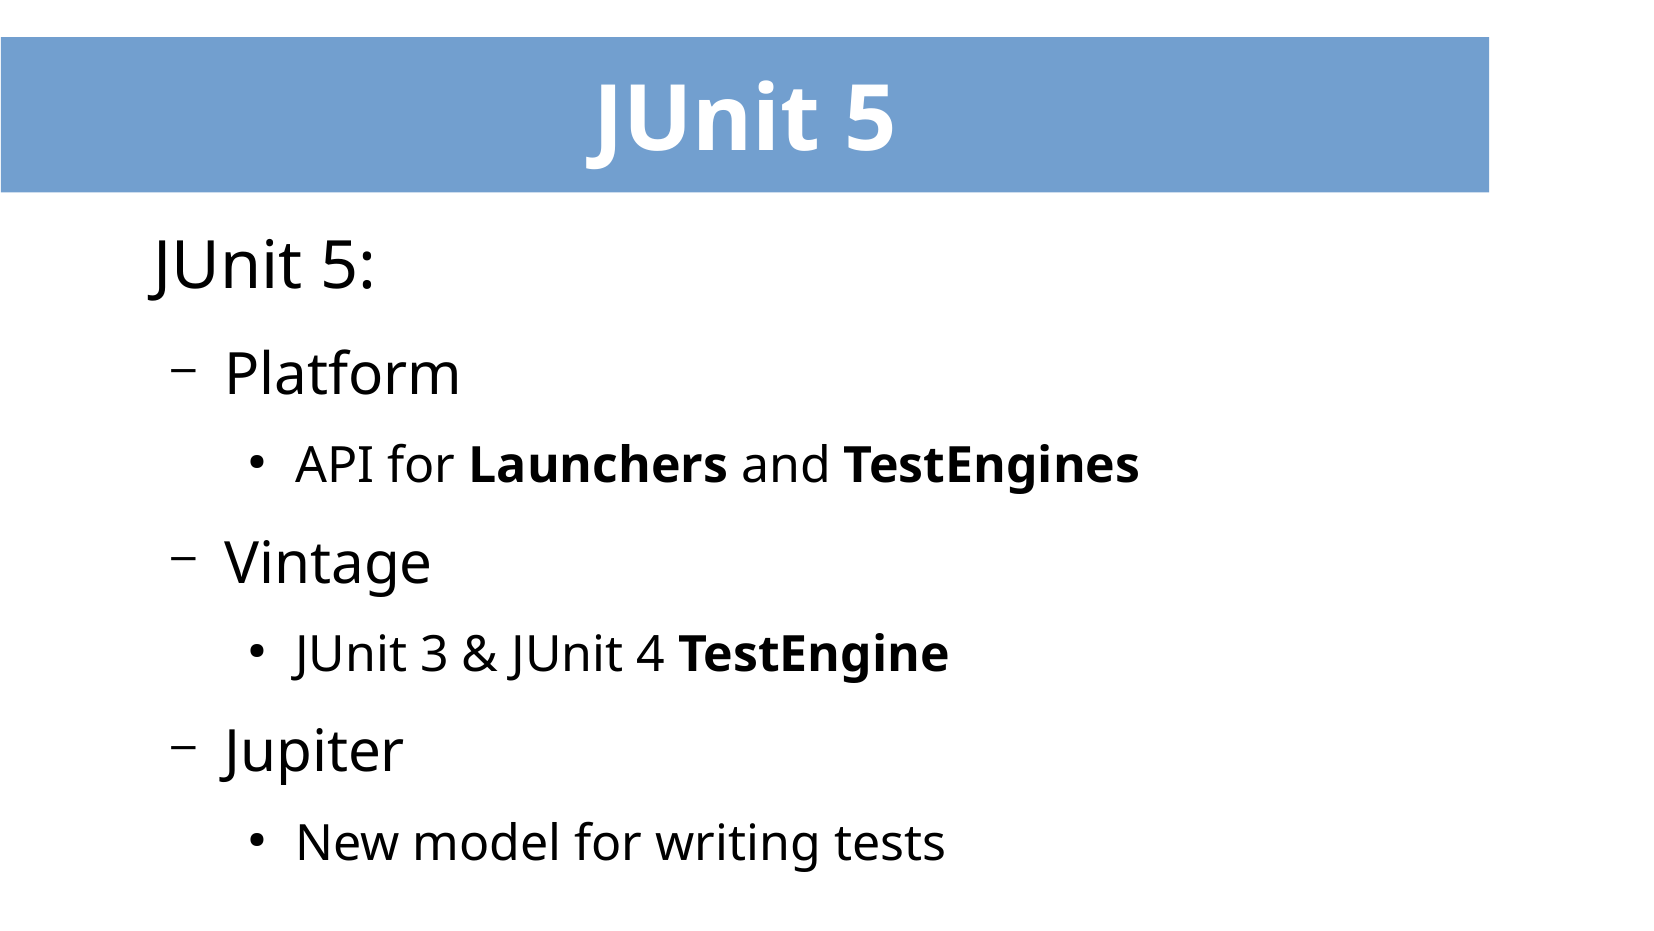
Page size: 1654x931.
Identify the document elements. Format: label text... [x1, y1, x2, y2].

title JUnit 5 [0, 37, 1490, 193]
list JUnit 5: Platform API for Launchers and TestEngines Vintage JUnit 3 & JUnit 4 TestEngine Jupiter New model for writing tests [82, 217, 1571, 886]
